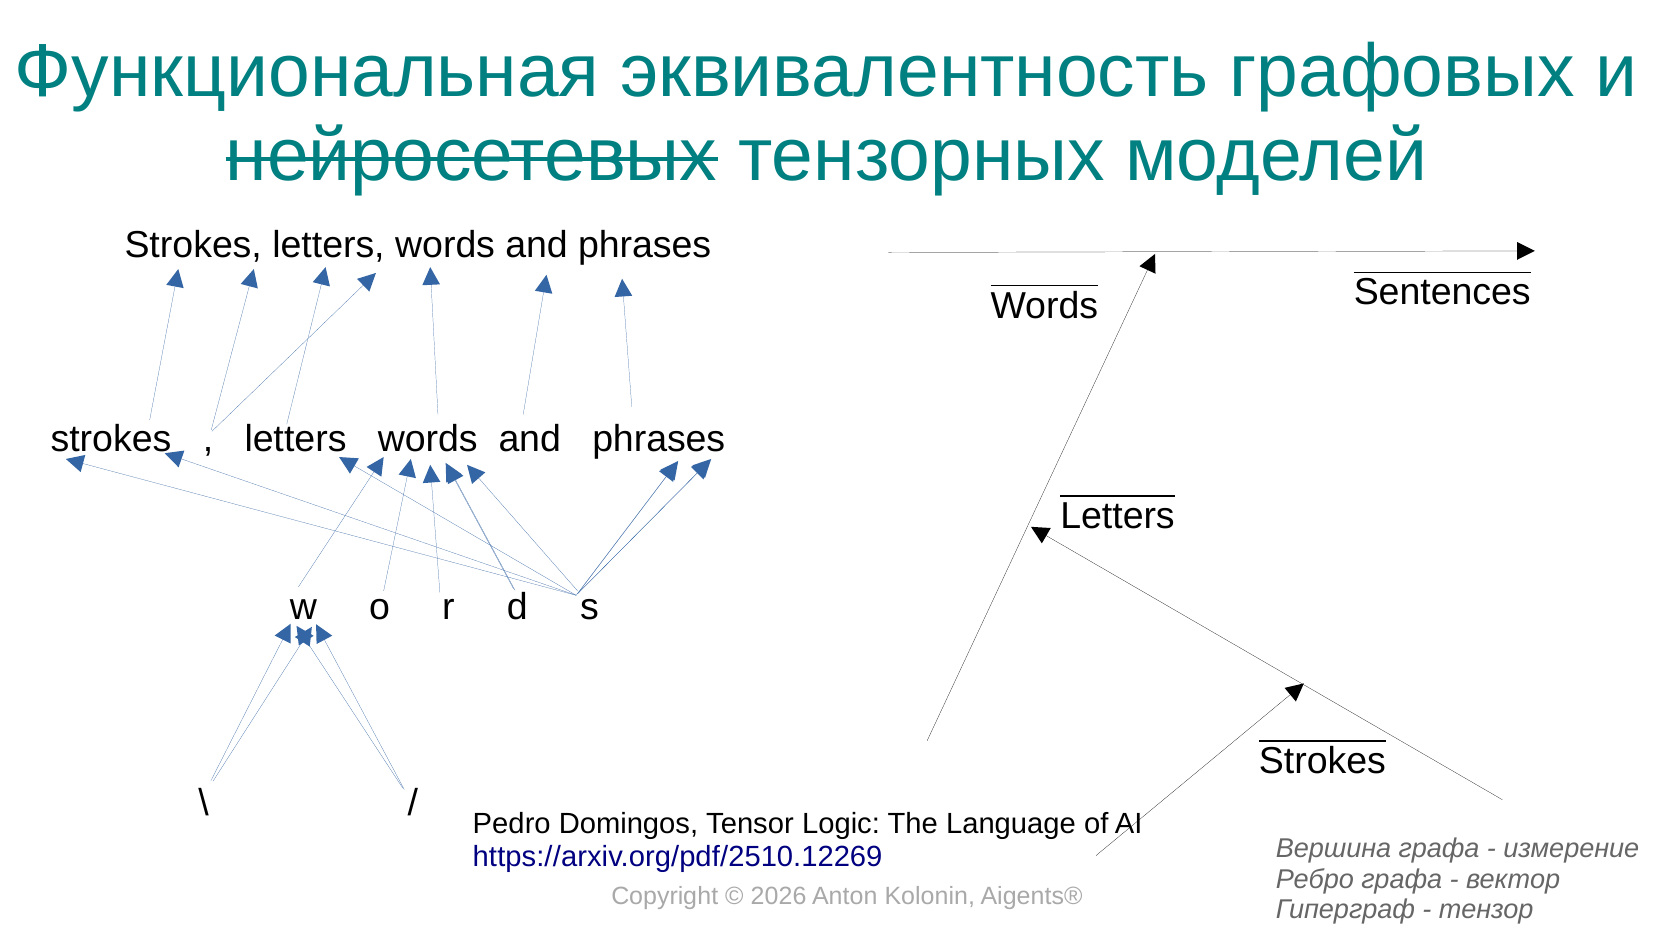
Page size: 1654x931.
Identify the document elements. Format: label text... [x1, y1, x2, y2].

text_box w o r d s [549, 578, 588, 594]
text_box w o r d s [275, 578, 614, 636]
text_box Letters [1035, 486, 1190, 544]
text_box Функциональная эквивалентность графовых и нейросетевых тензорных моделей [0, 0, 1654, 226]
text_box w o r d s [530, 578, 566, 591]
text_box \ / [183, 773, 432, 831]
text_box Strokes [1233, 731, 1401, 789]
text_box Вершина графа - измерение Ребро графа - вектор Гиперграф - тензор [1261, 826, 1654, 931]
text_box Strokes, letters, words and phrases [109, 215, 738, 273]
text_box Words [965, 276, 1113, 334]
text_box Pedro Domingos, Tensor Logic: The Language of AI https://arxiv.org/pdf/2510.12269 [457, 799, 1179, 913]
text_box Sentences [1328, 262, 1547, 320]
text_box strokes , letters words and phrases [35, 409, 752, 467]
